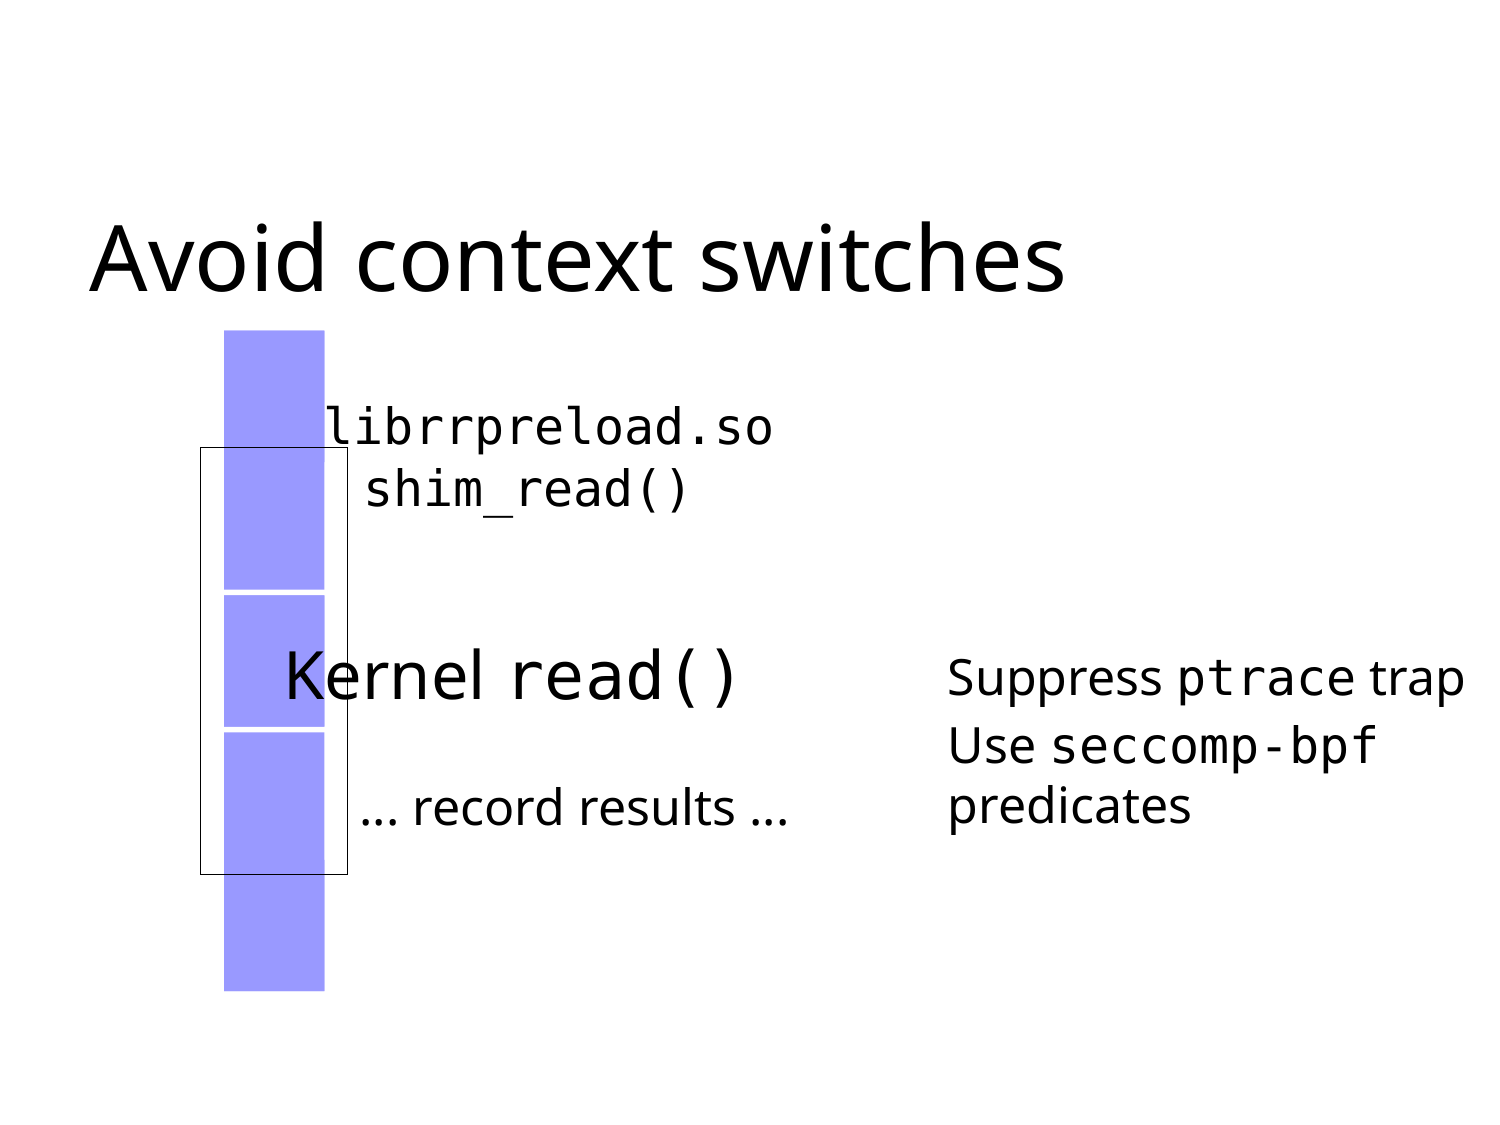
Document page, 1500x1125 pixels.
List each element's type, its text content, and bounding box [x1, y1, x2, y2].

text_box shim_read() [348, 448, 986, 521]
text_box [224, 330, 325, 447]
text_box Suppress ptrace trap [933, 637, 1500, 710]
text_box Kernel read() [268, 625, 947, 721]
text_box Avoid context switches [75, 172, 1500, 337]
text_box librrpreload.so [309, 387, 947, 460]
text_box [224, 732, 325, 874]
text_box [224, 448, 325, 590]
text_box Use seccomp-bpf predicates [933, 710, 1500, 835]
text_box ... record results ... [344, 767, 982, 838]
text_box [224, 595, 325, 727]
text_box [224, 875, 325, 992]
